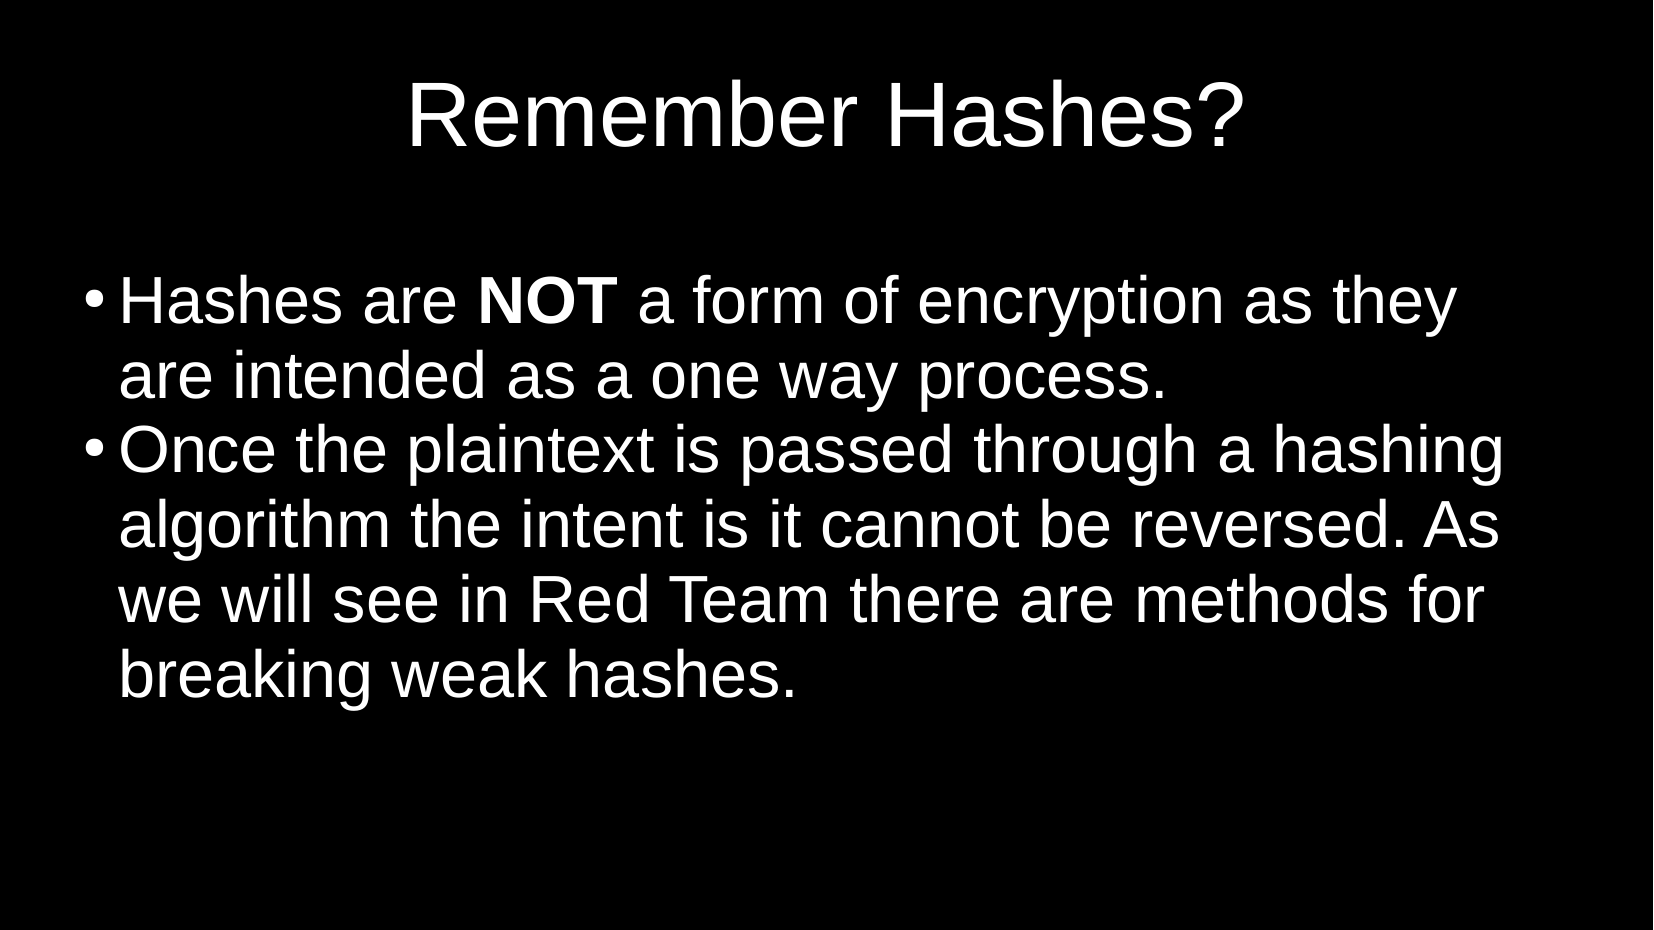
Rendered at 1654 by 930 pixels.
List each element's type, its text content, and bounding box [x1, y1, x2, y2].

subtitle Hashes are NOT a form of encryption as they are intended as a one way process. Once the plaintext is passed through a hashing algorithm the intent is it cannot be reversed. As we will see in Red Team there are methods for breaking weak hashes. [82, 217, 1571, 757]
title Remember Hashes? [82, 37, 1571, 193]
